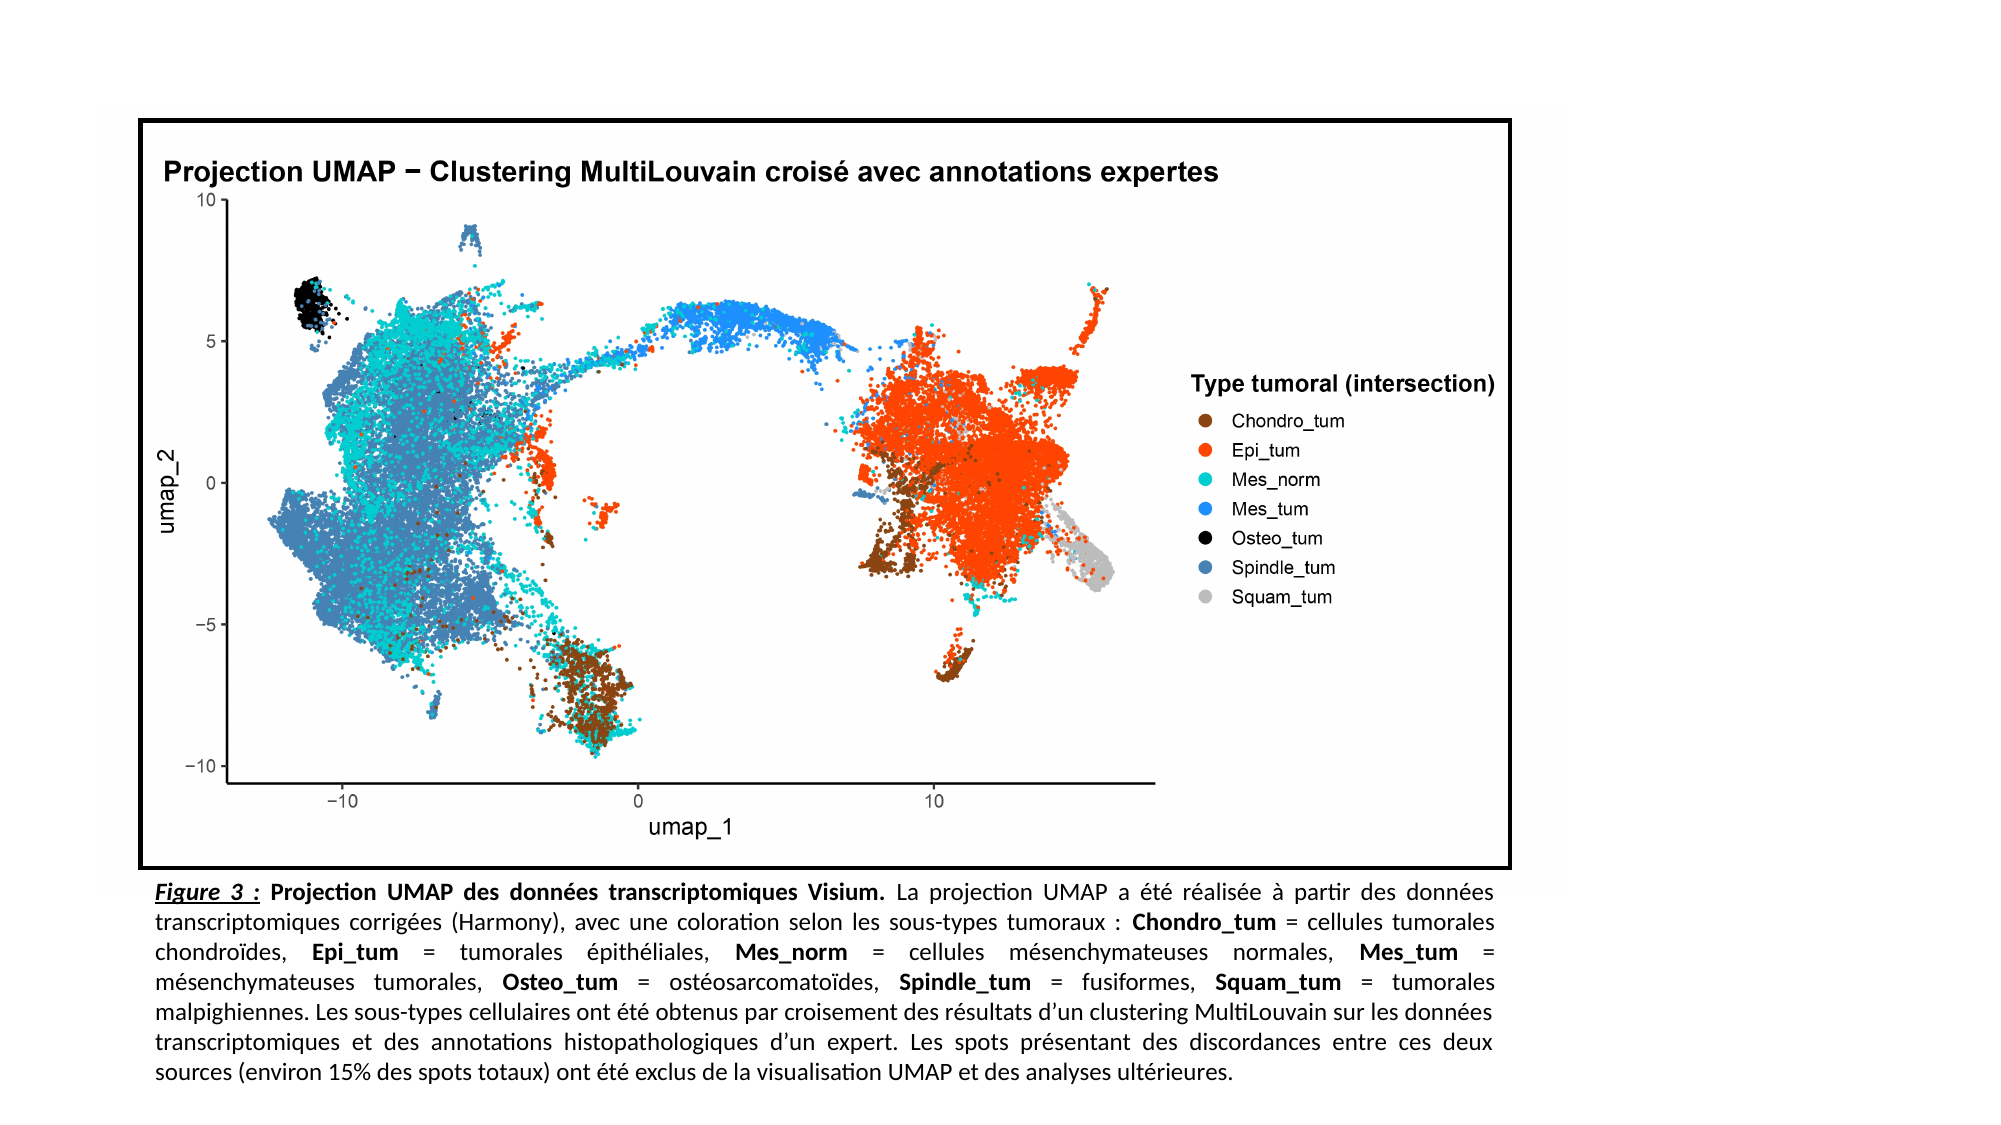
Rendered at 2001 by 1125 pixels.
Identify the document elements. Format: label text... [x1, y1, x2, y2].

picture [143, 123, 1508, 866]
picture [99, 103, 1564, 897]
text_box Figure 3 : Projection UMAP des données transcriptomiques Visium. La projection UMAP a été réalisée à partir des données transcriptomiques corrigées (Harmony), avec une coloration selon les sous-types tumoraux : Chondro_tum = cellules tumorales chondroïdes, Epi_tum = tumorales épithéliales, Mes_norm = cellules mésenchymateuses normales, Mes_tum = mésenchymateuses tumorales, Osteo_tum = ostéosarcomatoïdes, Spindle_tum = fusiformes, Squam_tum = tumorales malpighiennes. Les sous-types cellulaires ont été obtenus par croisement des résultats d’un clustering MultiLouvain sur les données transcriptomiques et des annotations histopathologiques d’un expert. Les spots présentant des discordances entre ces deux sources (environ 15% des spots totaux) ont été exclus de la visualisation UMAP et des analyses ultérieures. [140, 870, 1510, 1093]
